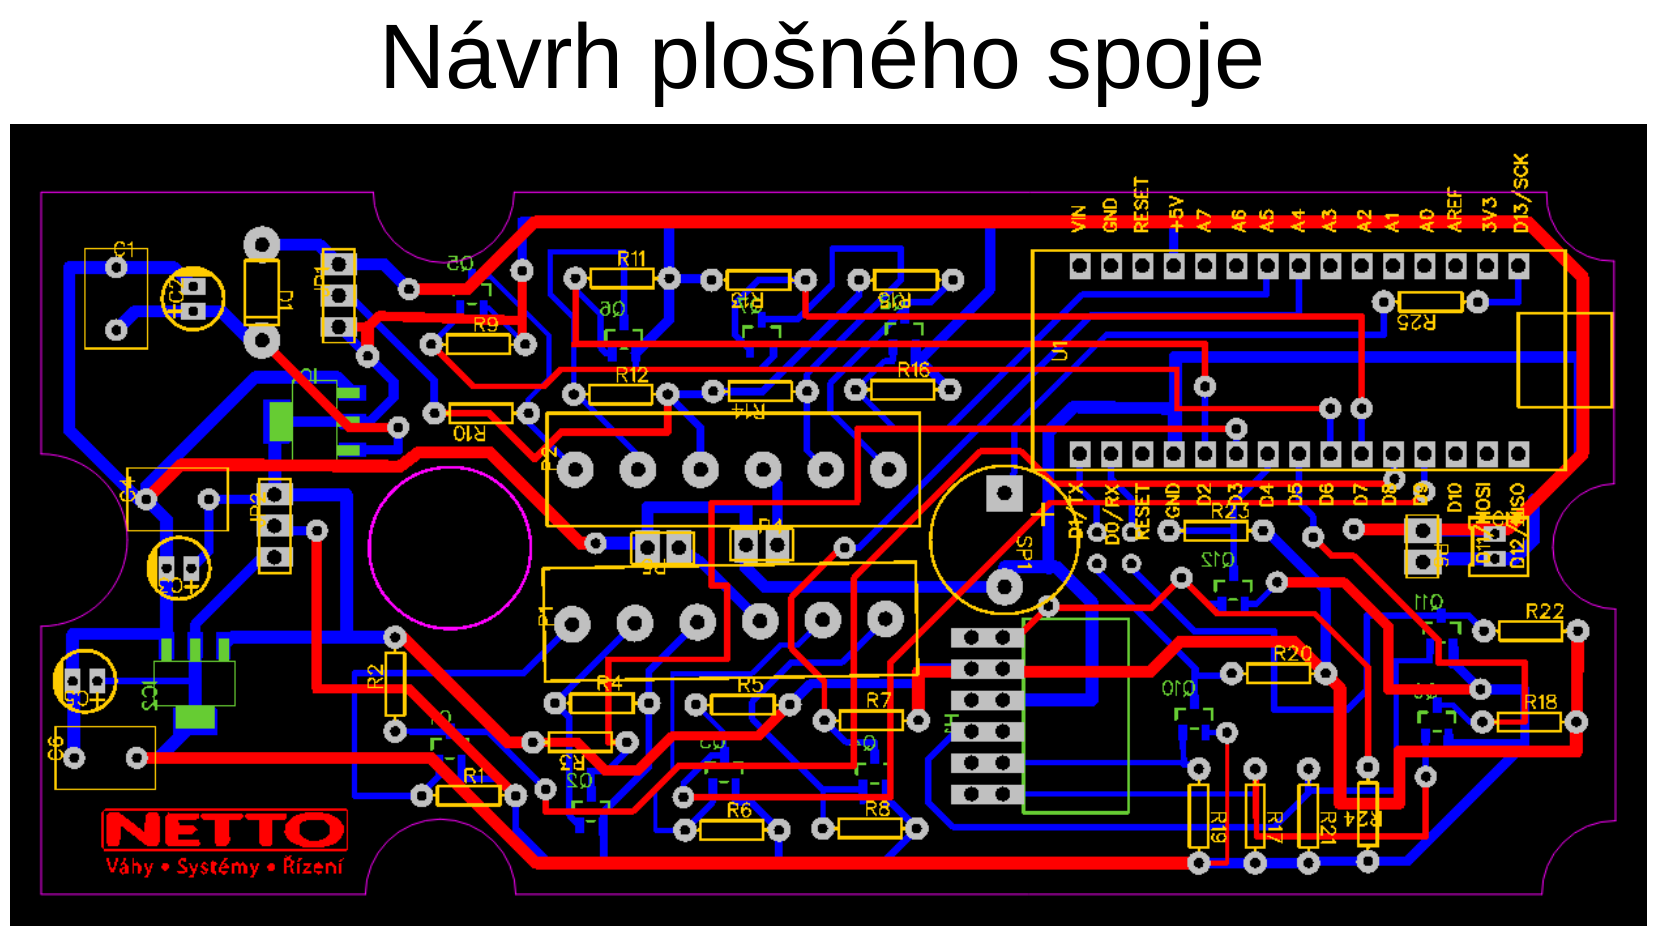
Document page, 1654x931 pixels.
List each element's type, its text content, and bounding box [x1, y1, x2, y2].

picture [10, 124, 1647, 926]
title Návrh plošného spoje [78, 0, 1568, 124]
